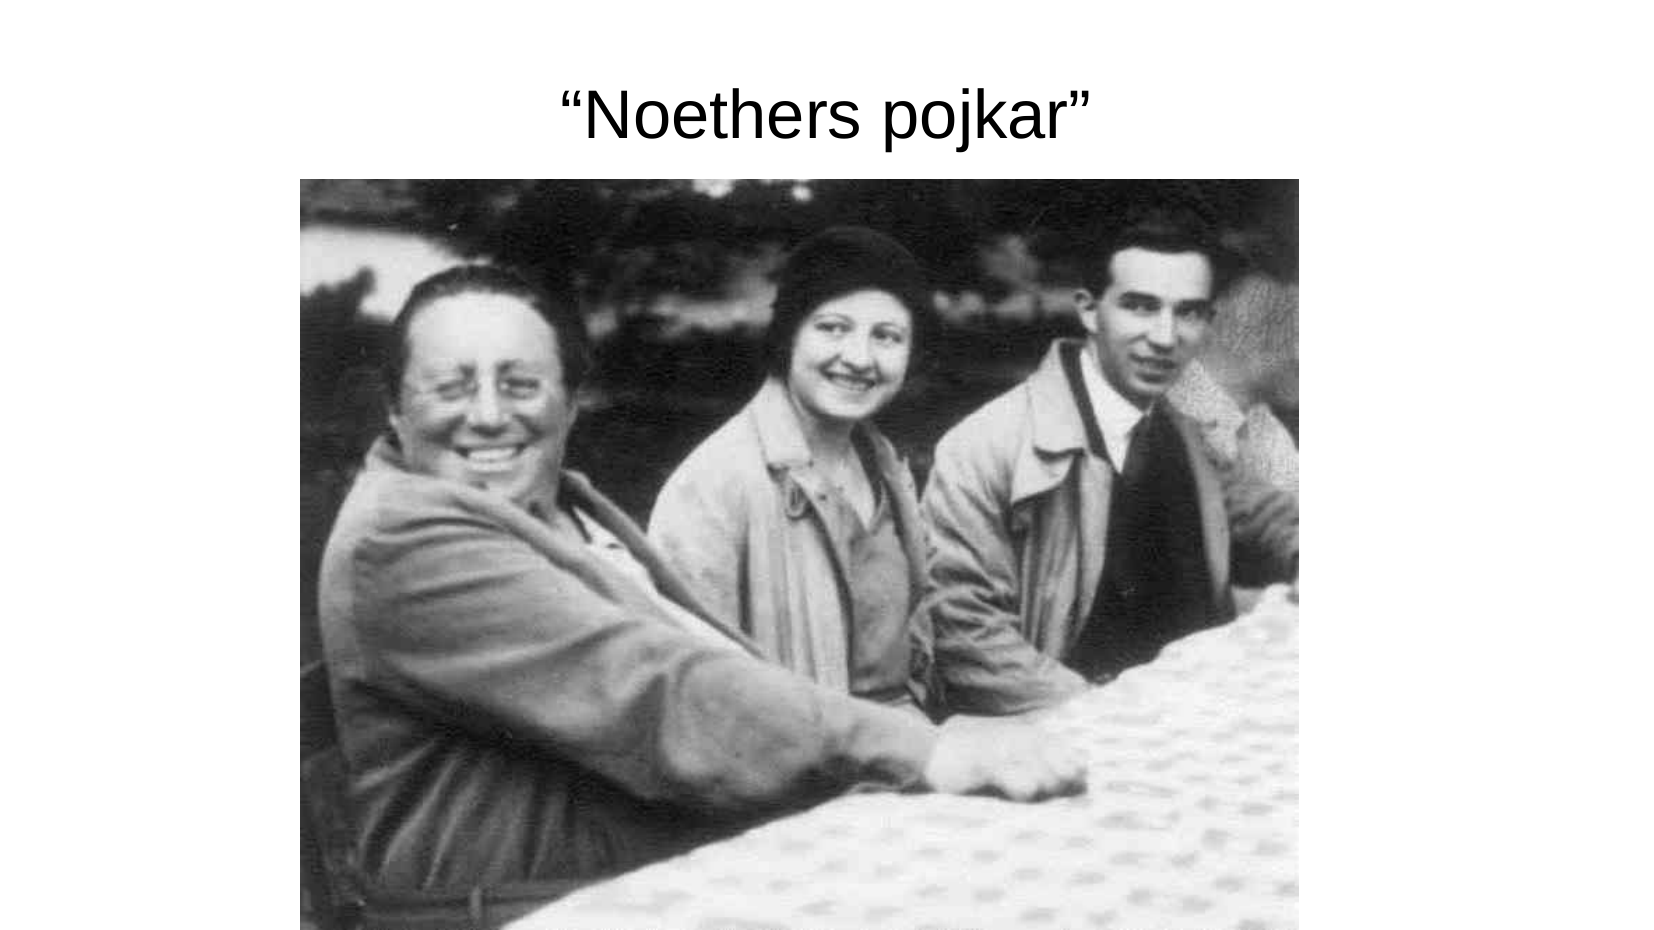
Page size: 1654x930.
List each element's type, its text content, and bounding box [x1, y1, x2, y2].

picture [300, 193, 1299, 930]
title “Noethers pojkar” [82, 36, 1571, 193]
